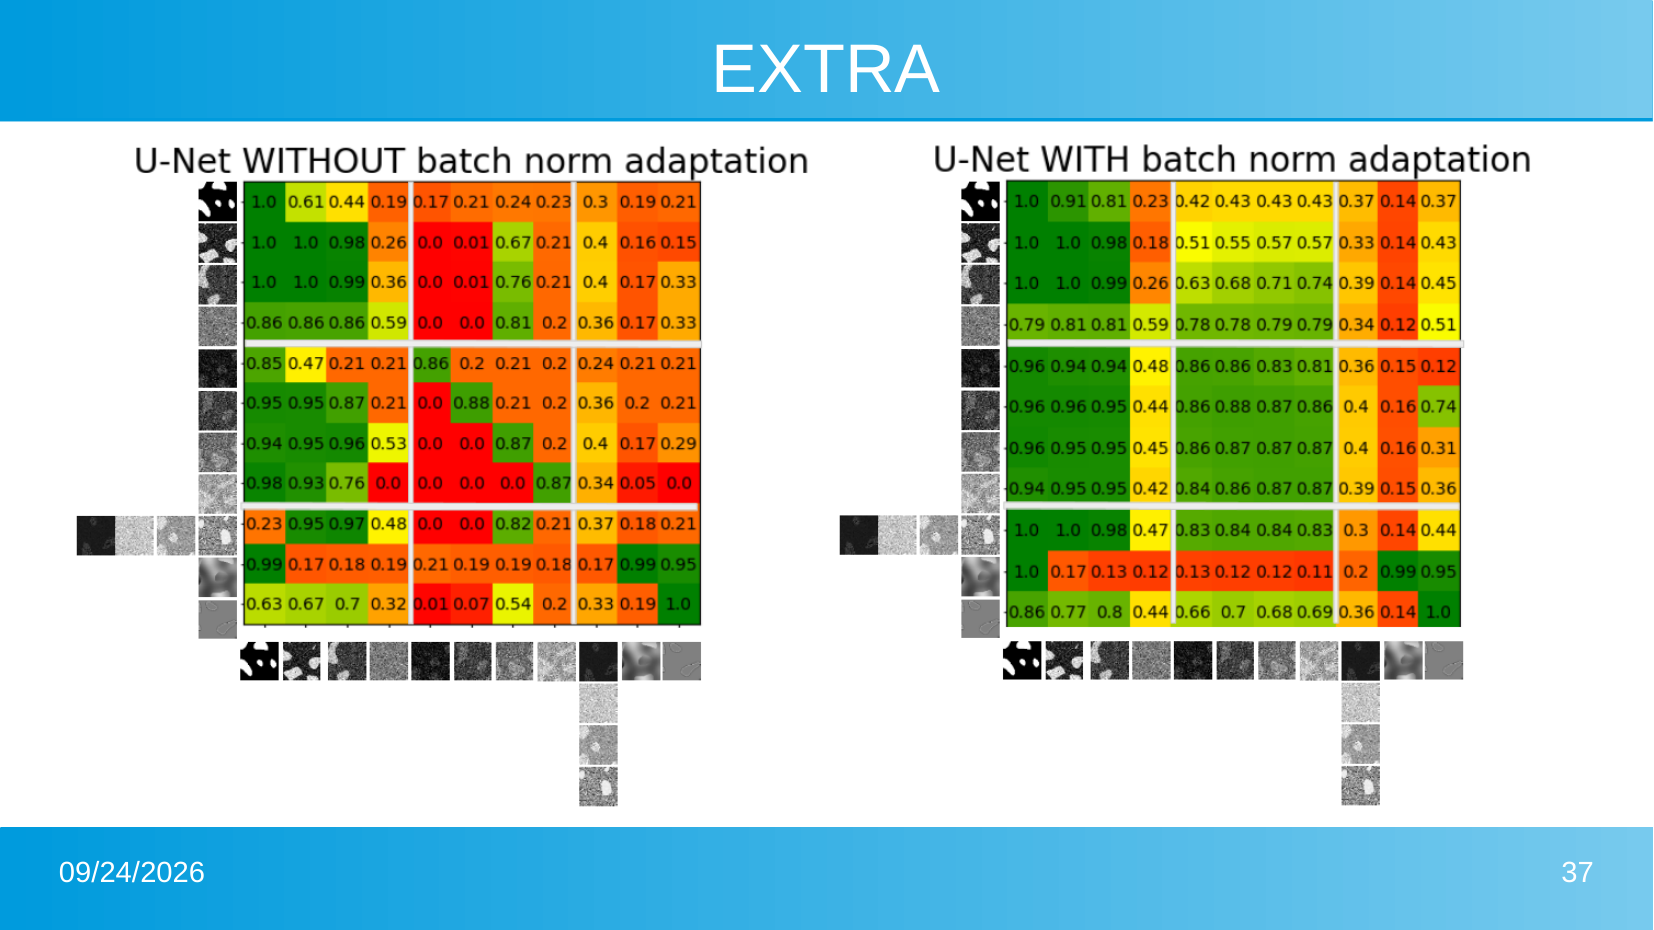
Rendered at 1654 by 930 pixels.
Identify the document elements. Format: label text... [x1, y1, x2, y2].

picture [56, 127, 1587, 825]
title EXTRA [58, 29, 1594, 108]
